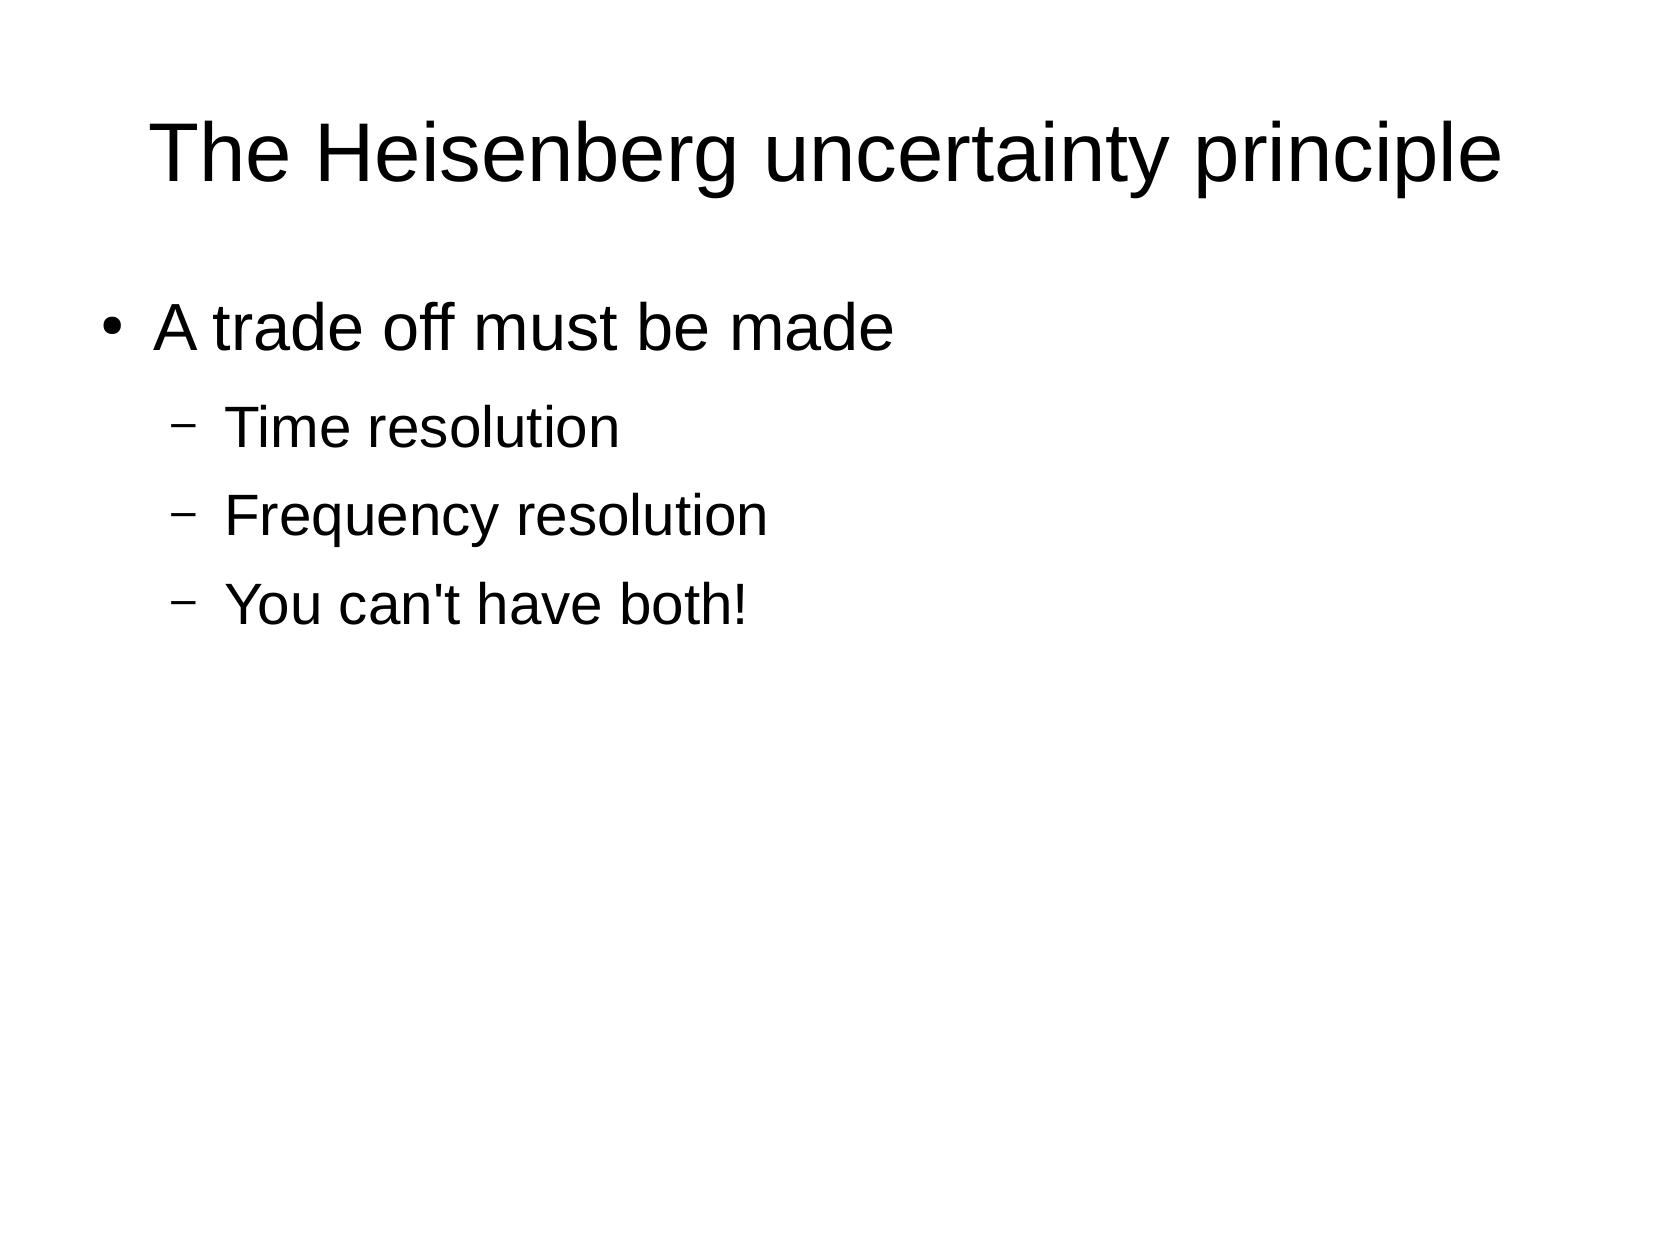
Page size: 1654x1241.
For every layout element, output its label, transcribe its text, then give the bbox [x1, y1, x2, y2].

title The Heisenberg uncertainty principle [82, 49, 1571, 257]
list A trade off must be made Time resolution Frequency resolution You can't have both! [82, 290, 1571, 1010]
